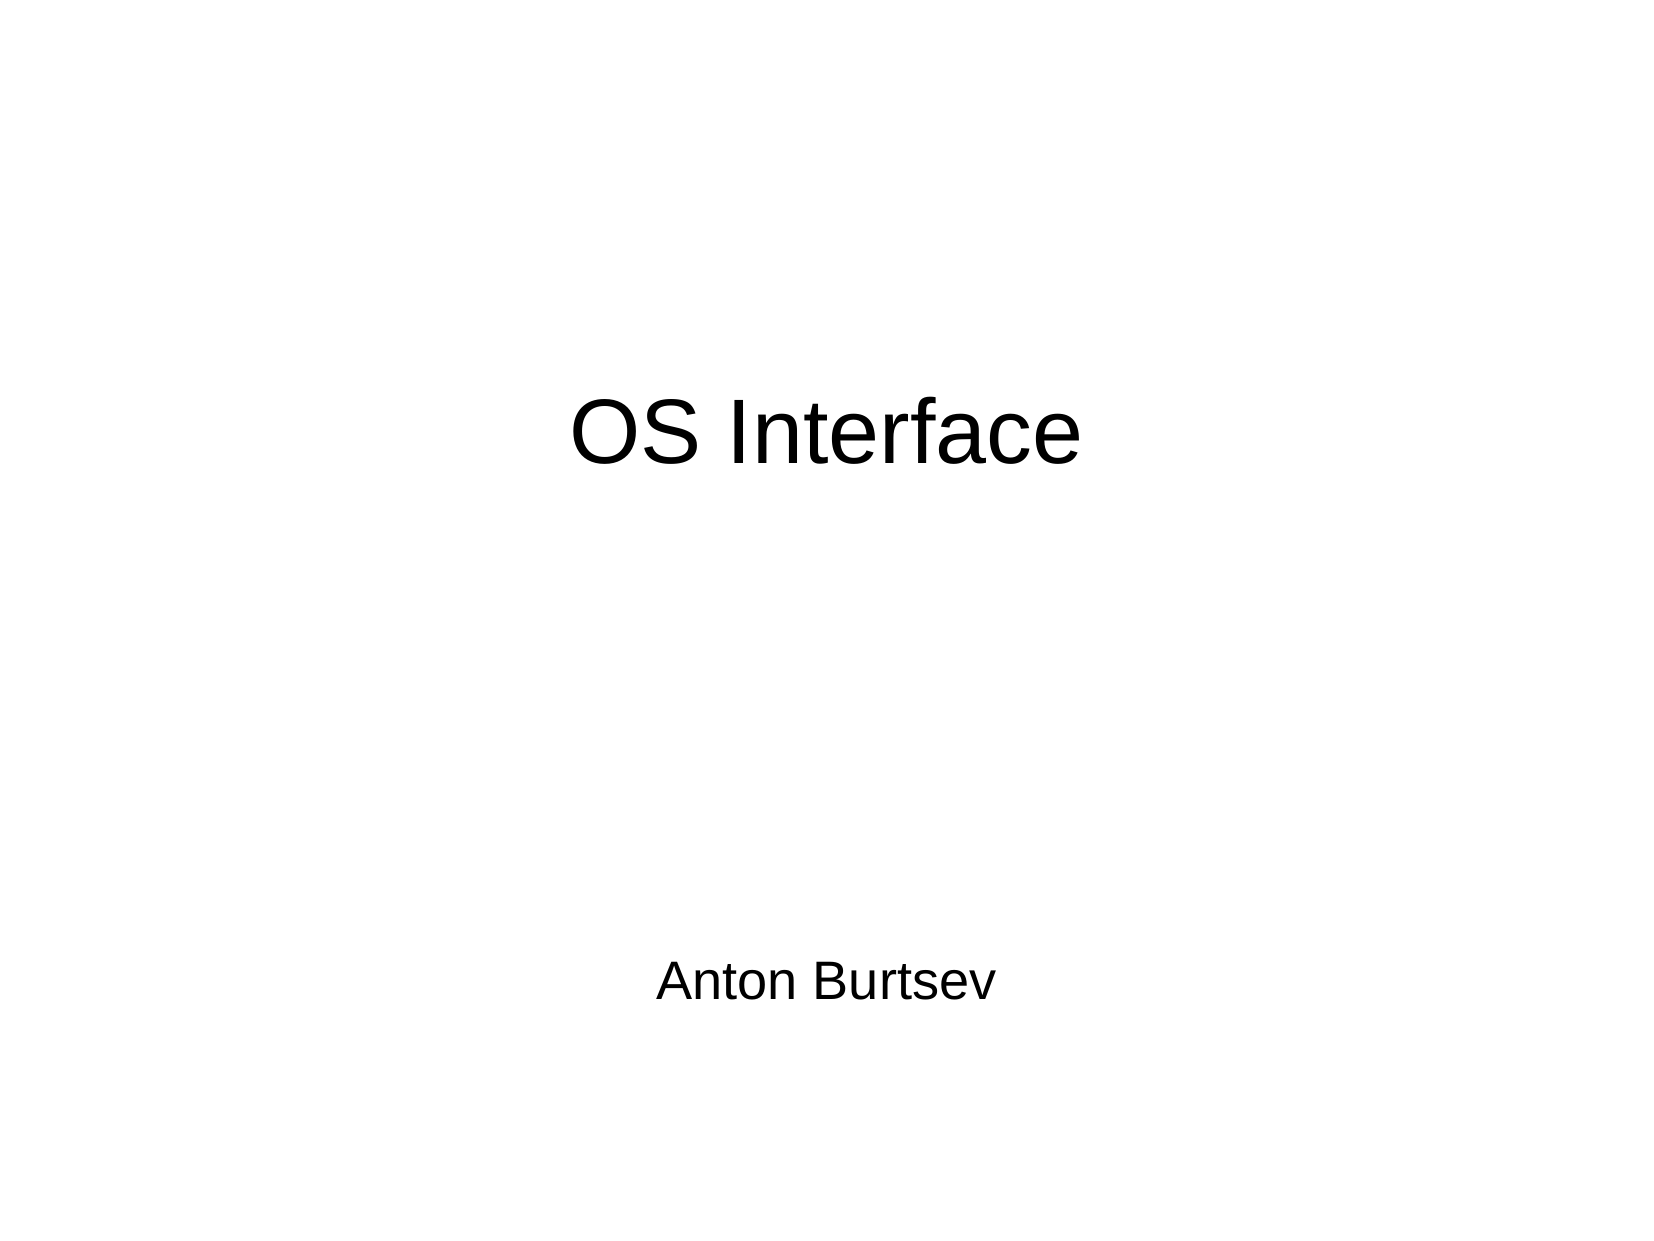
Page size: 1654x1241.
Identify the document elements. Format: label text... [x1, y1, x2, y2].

subtitle Anton Burtsev [82, 637, 1571, 1109]
title OS Interface [82, 113, 1571, 637]
